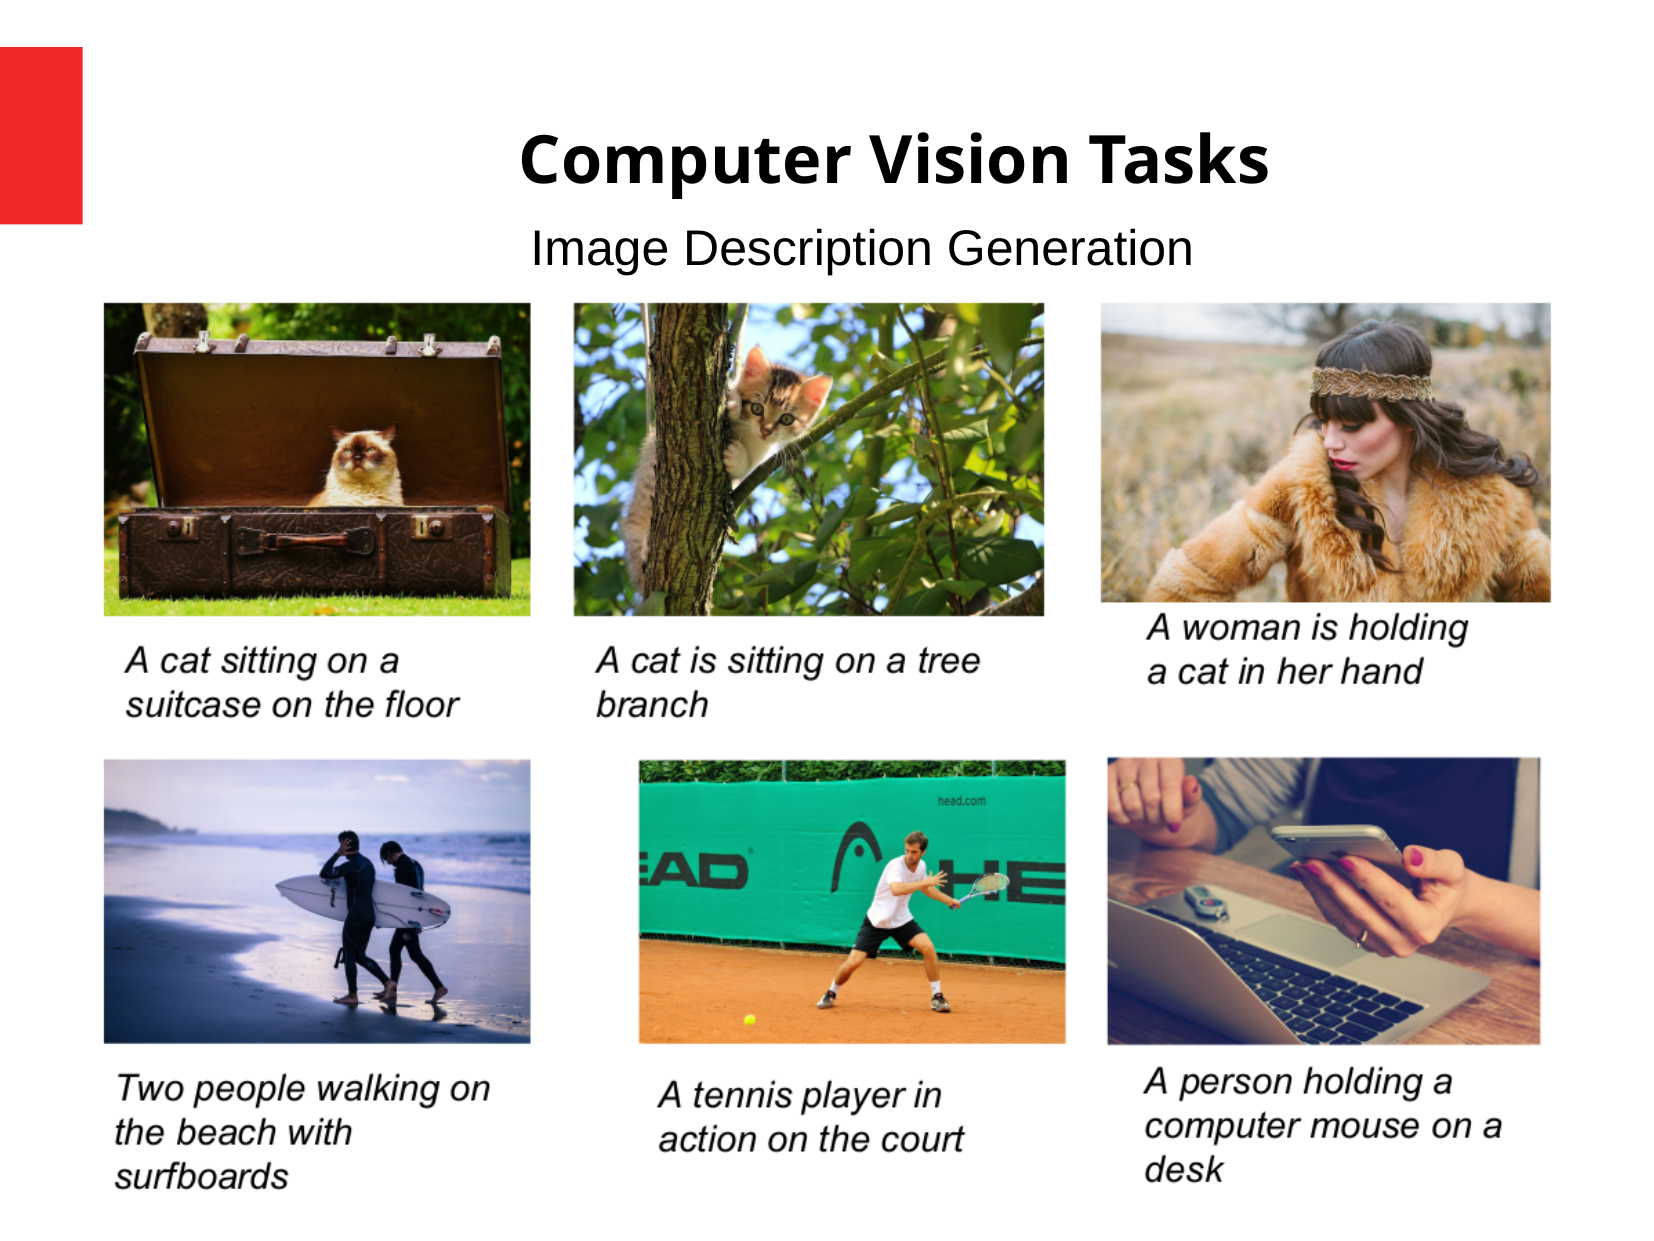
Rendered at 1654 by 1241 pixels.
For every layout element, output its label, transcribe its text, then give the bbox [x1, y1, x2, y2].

text_box Computer Vision Tasks [435, 105, 1306, 196]
text_box Image Description Generation [270, 213, 1456, 277]
picture [71, 277, 1576, 1201]
